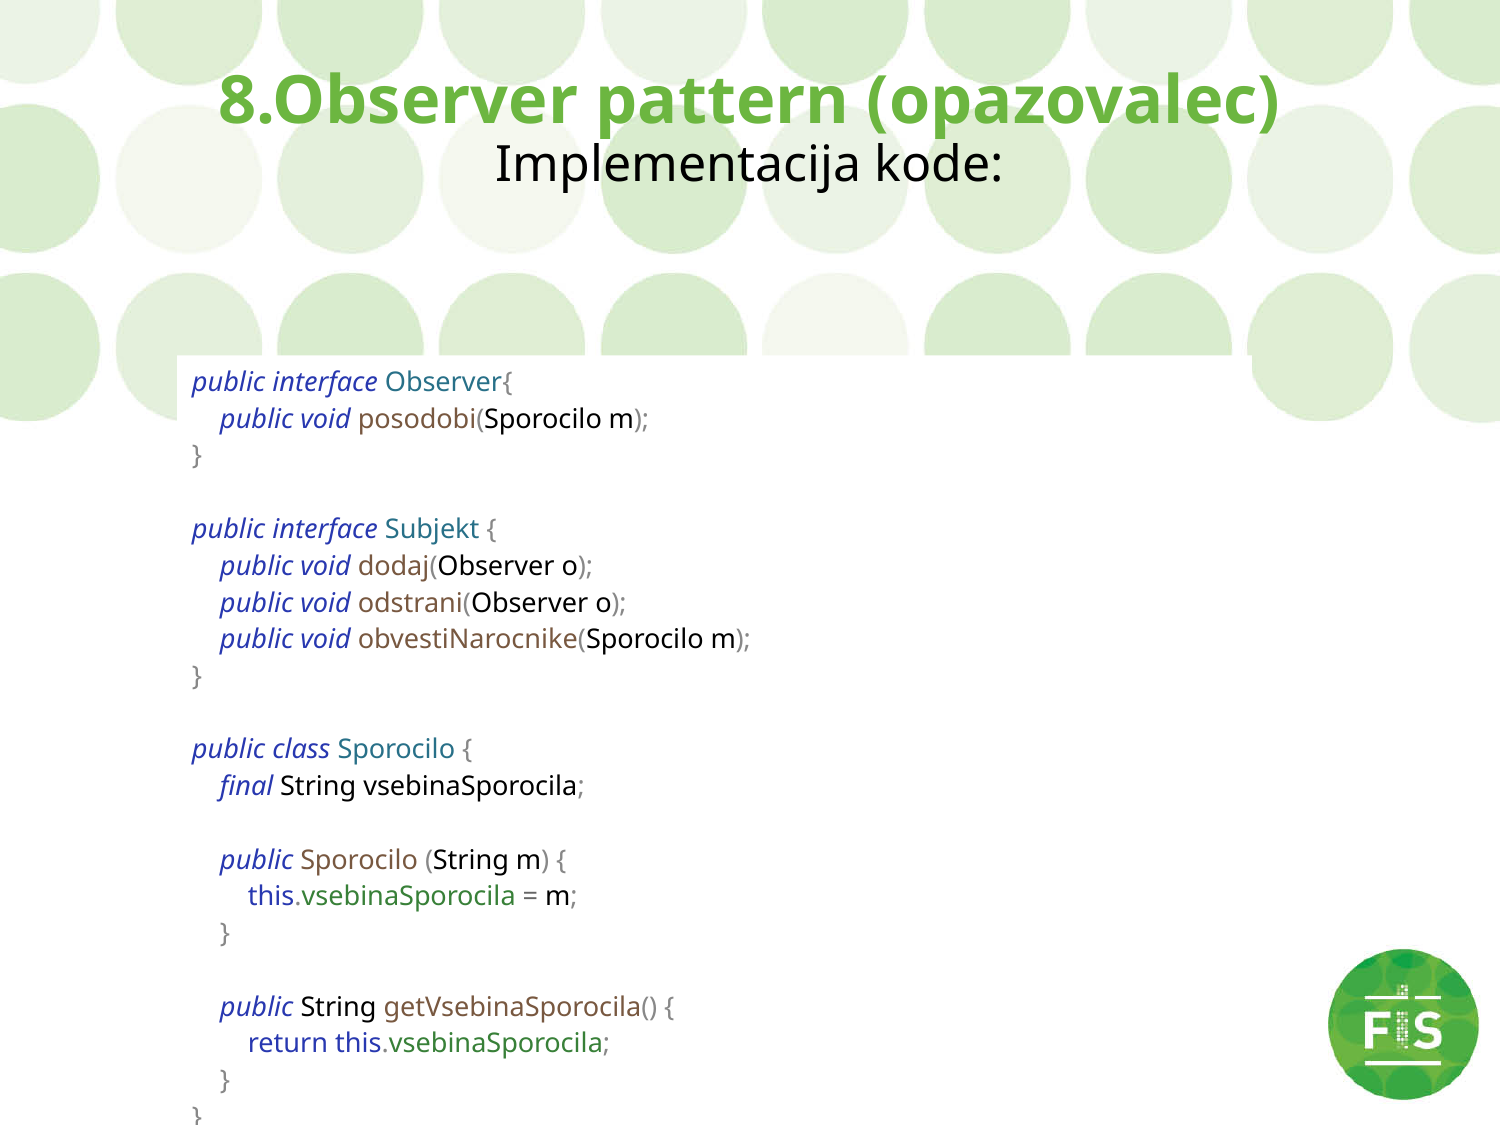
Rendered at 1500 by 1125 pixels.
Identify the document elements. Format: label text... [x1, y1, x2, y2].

title 8.Observer pattern (opazovalec) Implementacija kode: [75, 59, 1425, 233]
text_box public interface Observer{ public void posodobi(Sporocilo m); } public interface Subjekt { public void dodaj(Observer o); public void odstrani(Observer o); public void obvestiNarocnike(Sporocilo m); } public class Sporocilo { final String vsebinaSporocila; public Sporocilo (String m) { this.vsebinaSporocila = m; } public String getVsebinaSporocila() { return this.vsebinaSporocila; } } [177, 355, 1252, 1028]
picture [0, 0, 1500, 1125]
